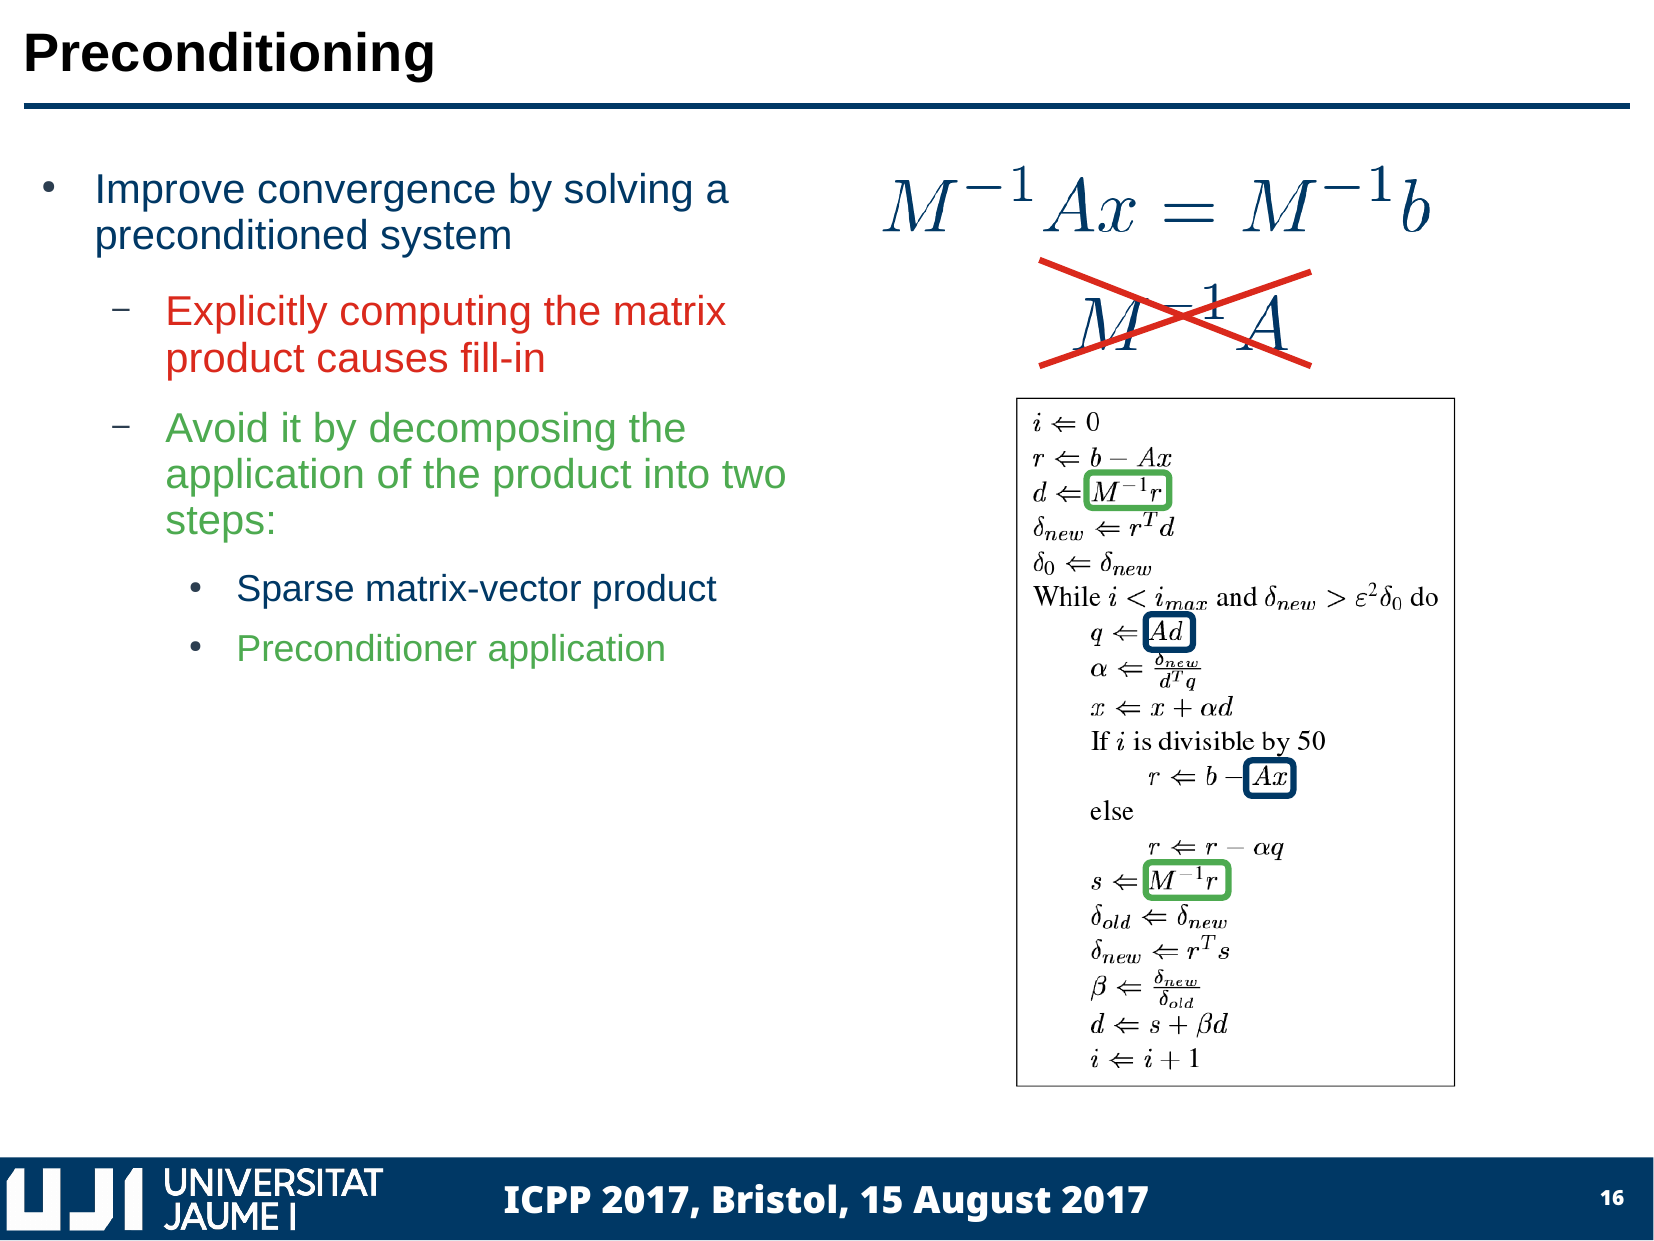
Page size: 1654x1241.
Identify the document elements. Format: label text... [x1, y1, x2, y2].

picture [1015, 397, 1456, 1087]
picture [1099, 320, 1258, 350]
list Improve convergence by solving a preconditioned system Explicitly computing the matrix product causes fill-in Avoid it by decomposing the application of the product into two steps: Sparse matrix-vector product Preconditioner application [23, 165, 808, 697]
picture [1072, 283, 1171, 350]
picture [1110, 283, 1266, 312]
picture [0, 1158, 390, 1241]
picture [1195, 284, 1288, 350]
title Preconditioning [23, 0, 1630, 107]
picture [882, 165, 1430, 232]
